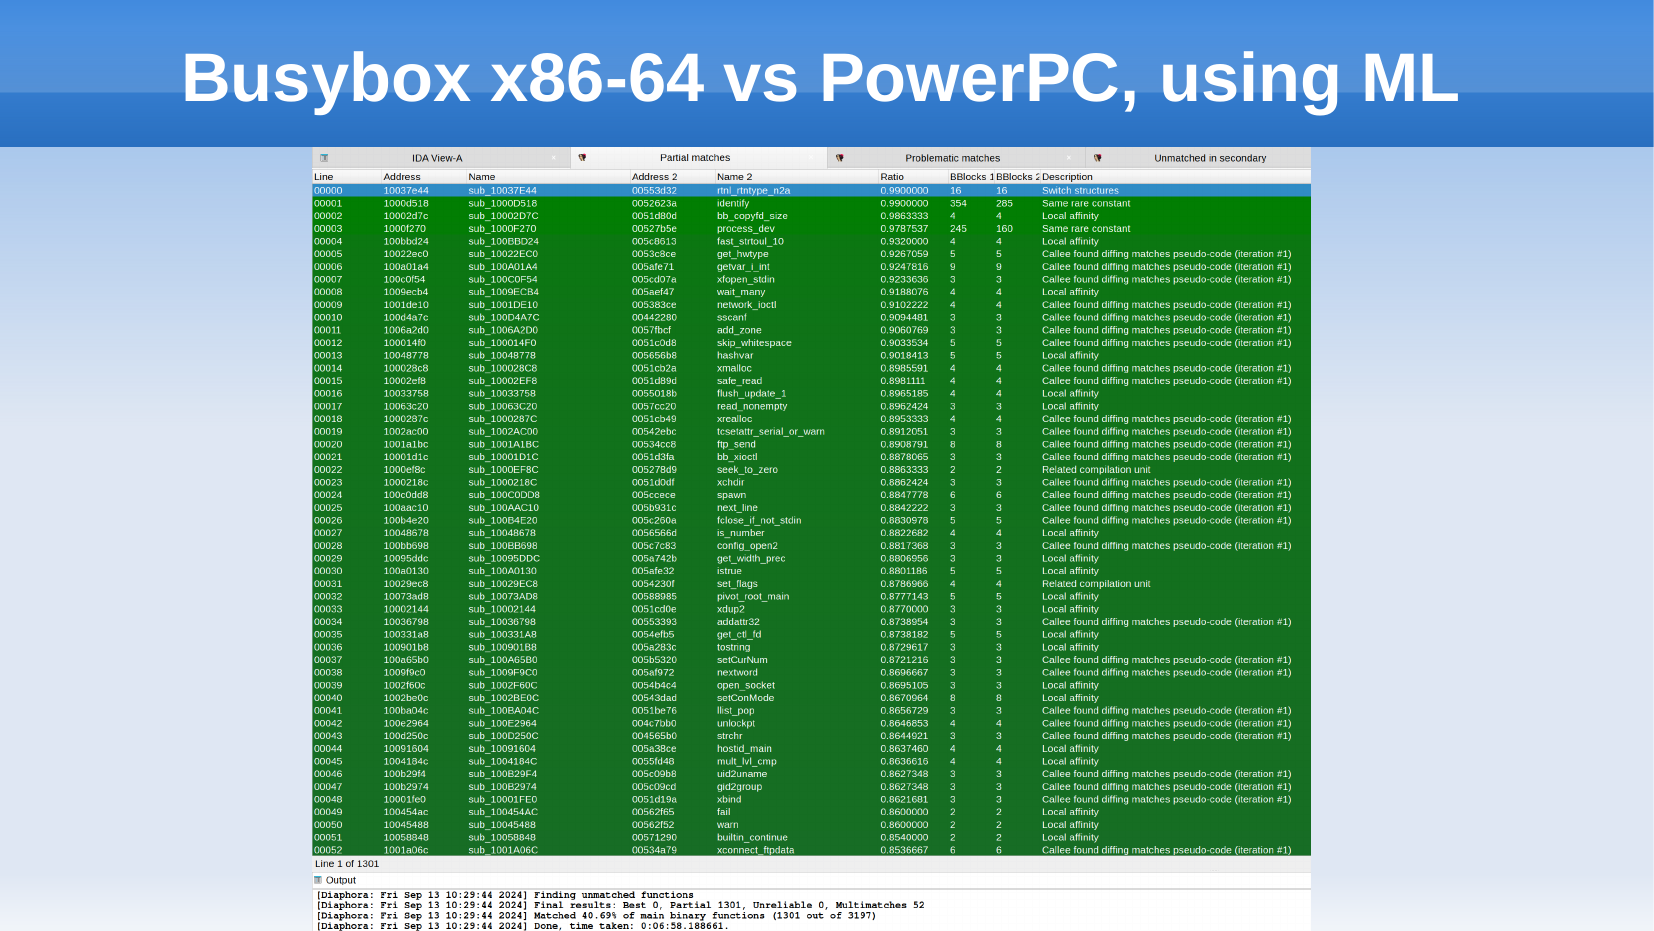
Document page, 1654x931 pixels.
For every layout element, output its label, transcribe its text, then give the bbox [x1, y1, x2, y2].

title Busybox x86-64 vs PowerPC, using ML [76, 0, 1565, 156]
picture [0, 0, 1654, 931]
